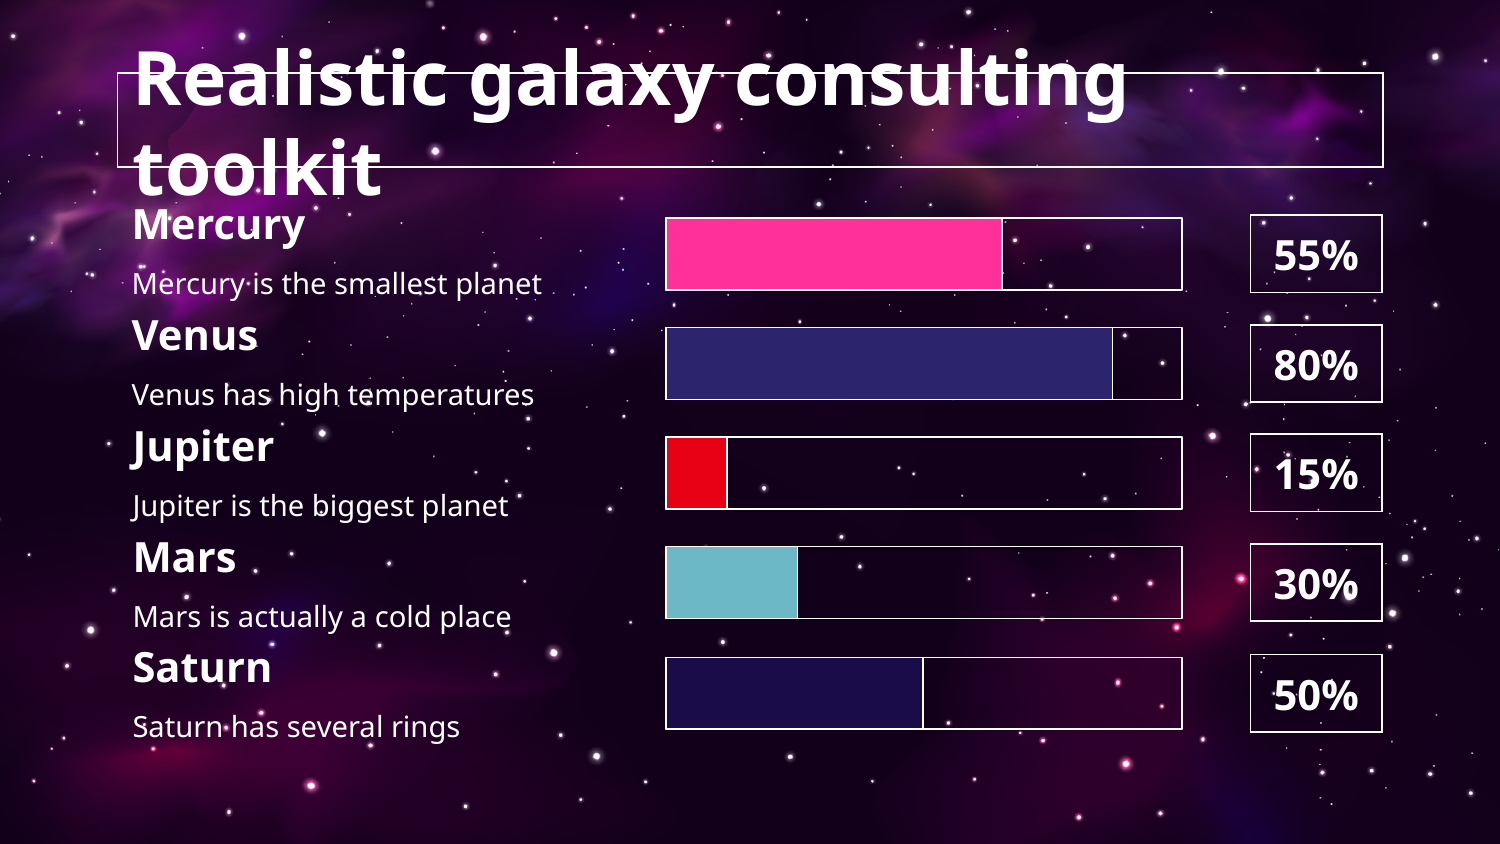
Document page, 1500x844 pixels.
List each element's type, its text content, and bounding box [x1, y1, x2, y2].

picture [0, 0, 1500, 844]
text_box [666, 657, 923, 730]
text_box [666, 327, 1113, 400]
text_box 15% [1250, 434, 1383, 512]
text_box Jupiter is the biggest planet [117, 472, 596, 532]
text_box Mars [117, 536, 596, 582]
text_box 55% [1250, 215, 1383, 293]
text_box 80% [1250, 324, 1383, 403]
text_box Saturn has several rings [117, 693, 596, 753]
text_box Venus has high temperatures [116, 361, 595, 421]
text_box Venus [116, 314, 595, 361]
title Realistic galaxy consulting toolkit [117, 72, 1383, 167]
text_box Mercury is the smallest planet [116, 250, 595, 310]
text_box [666, 437, 727, 509]
text_box Mars is actually a cold place [117, 582, 596, 642]
text_box [666, 546, 798, 619]
text_box Saturn [117, 646, 596, 693]
text_box Jupiter [117, 425, 596, 472]
text_box 30% [1250, 543, 1383, 622]
text_box 50% [1250, 654, 1383, 732]
text_box Mercury [116, 203, 595, 250]
text_box [666, 217, 1002, 290]
